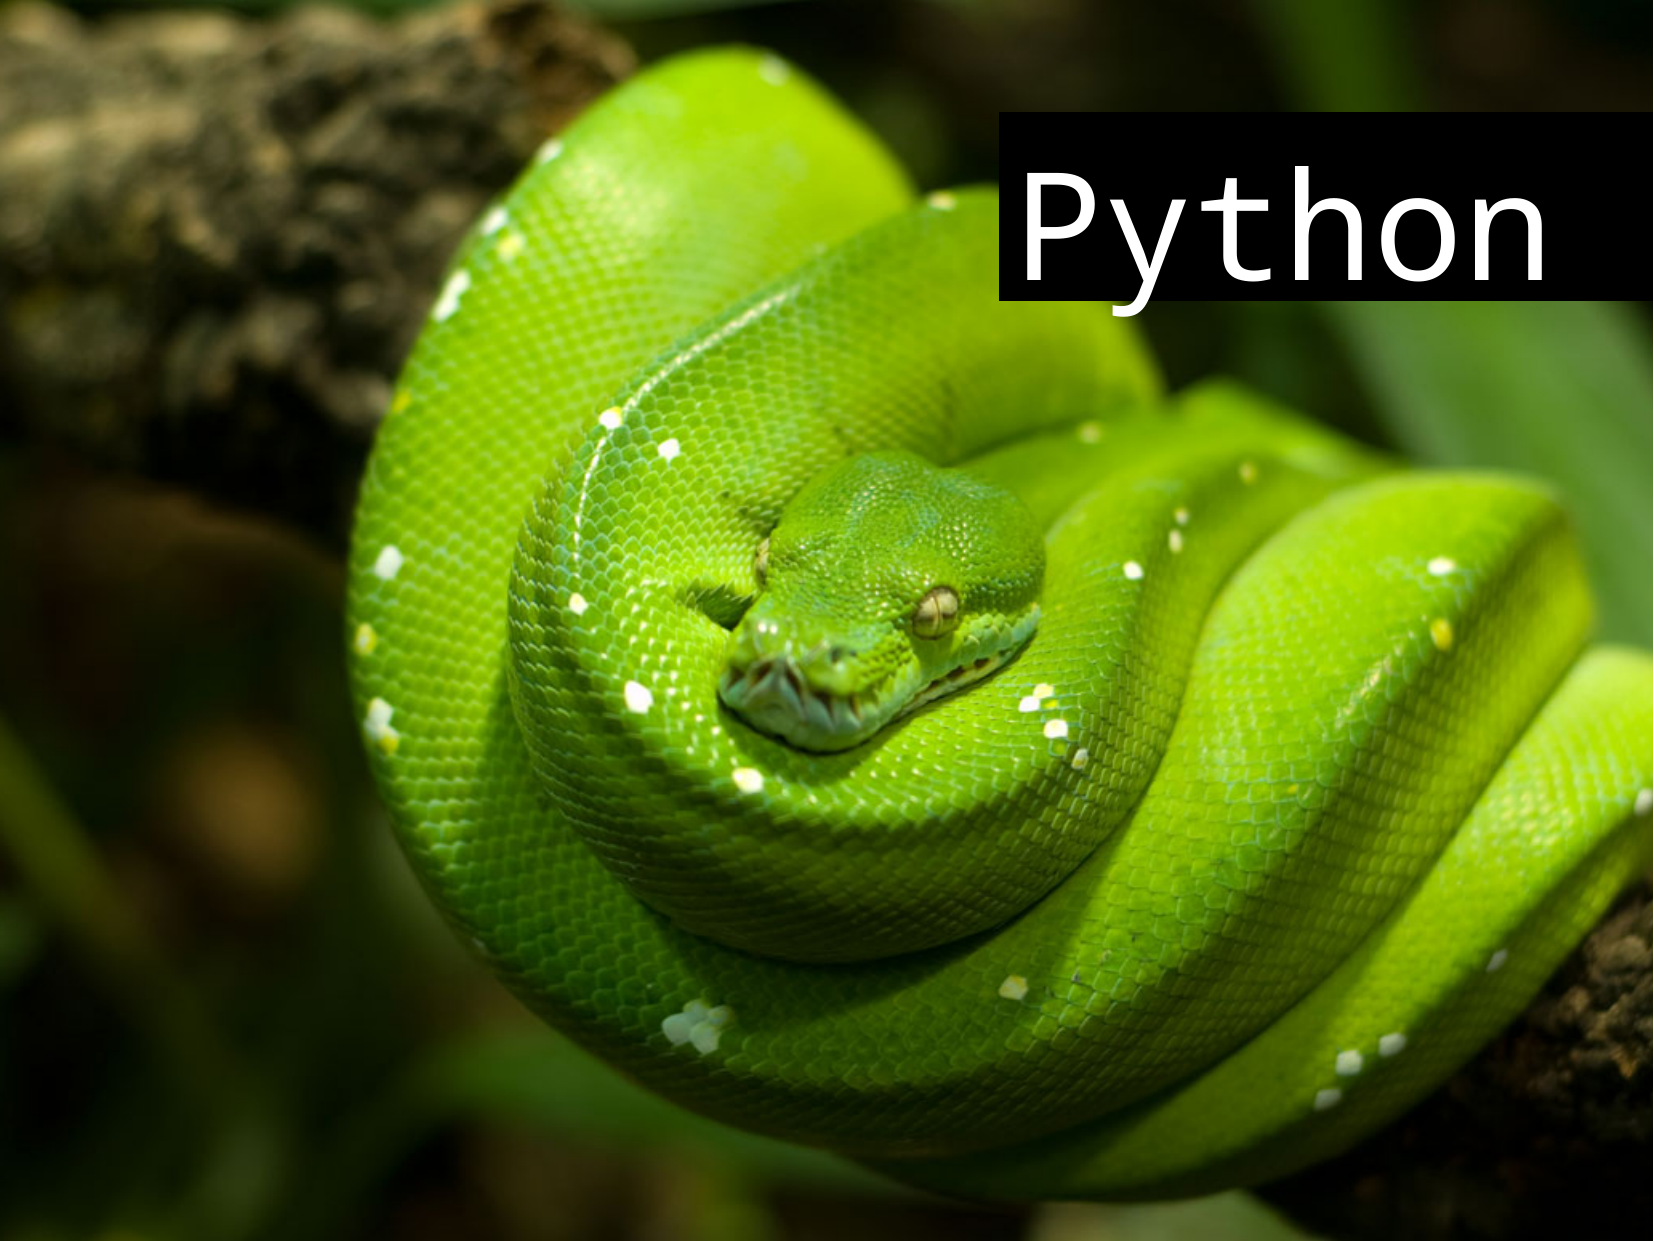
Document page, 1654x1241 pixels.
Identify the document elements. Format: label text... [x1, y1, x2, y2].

picture [0, 0, 1653, 1241]
text_box Python [999, 112, 1653, 302]
